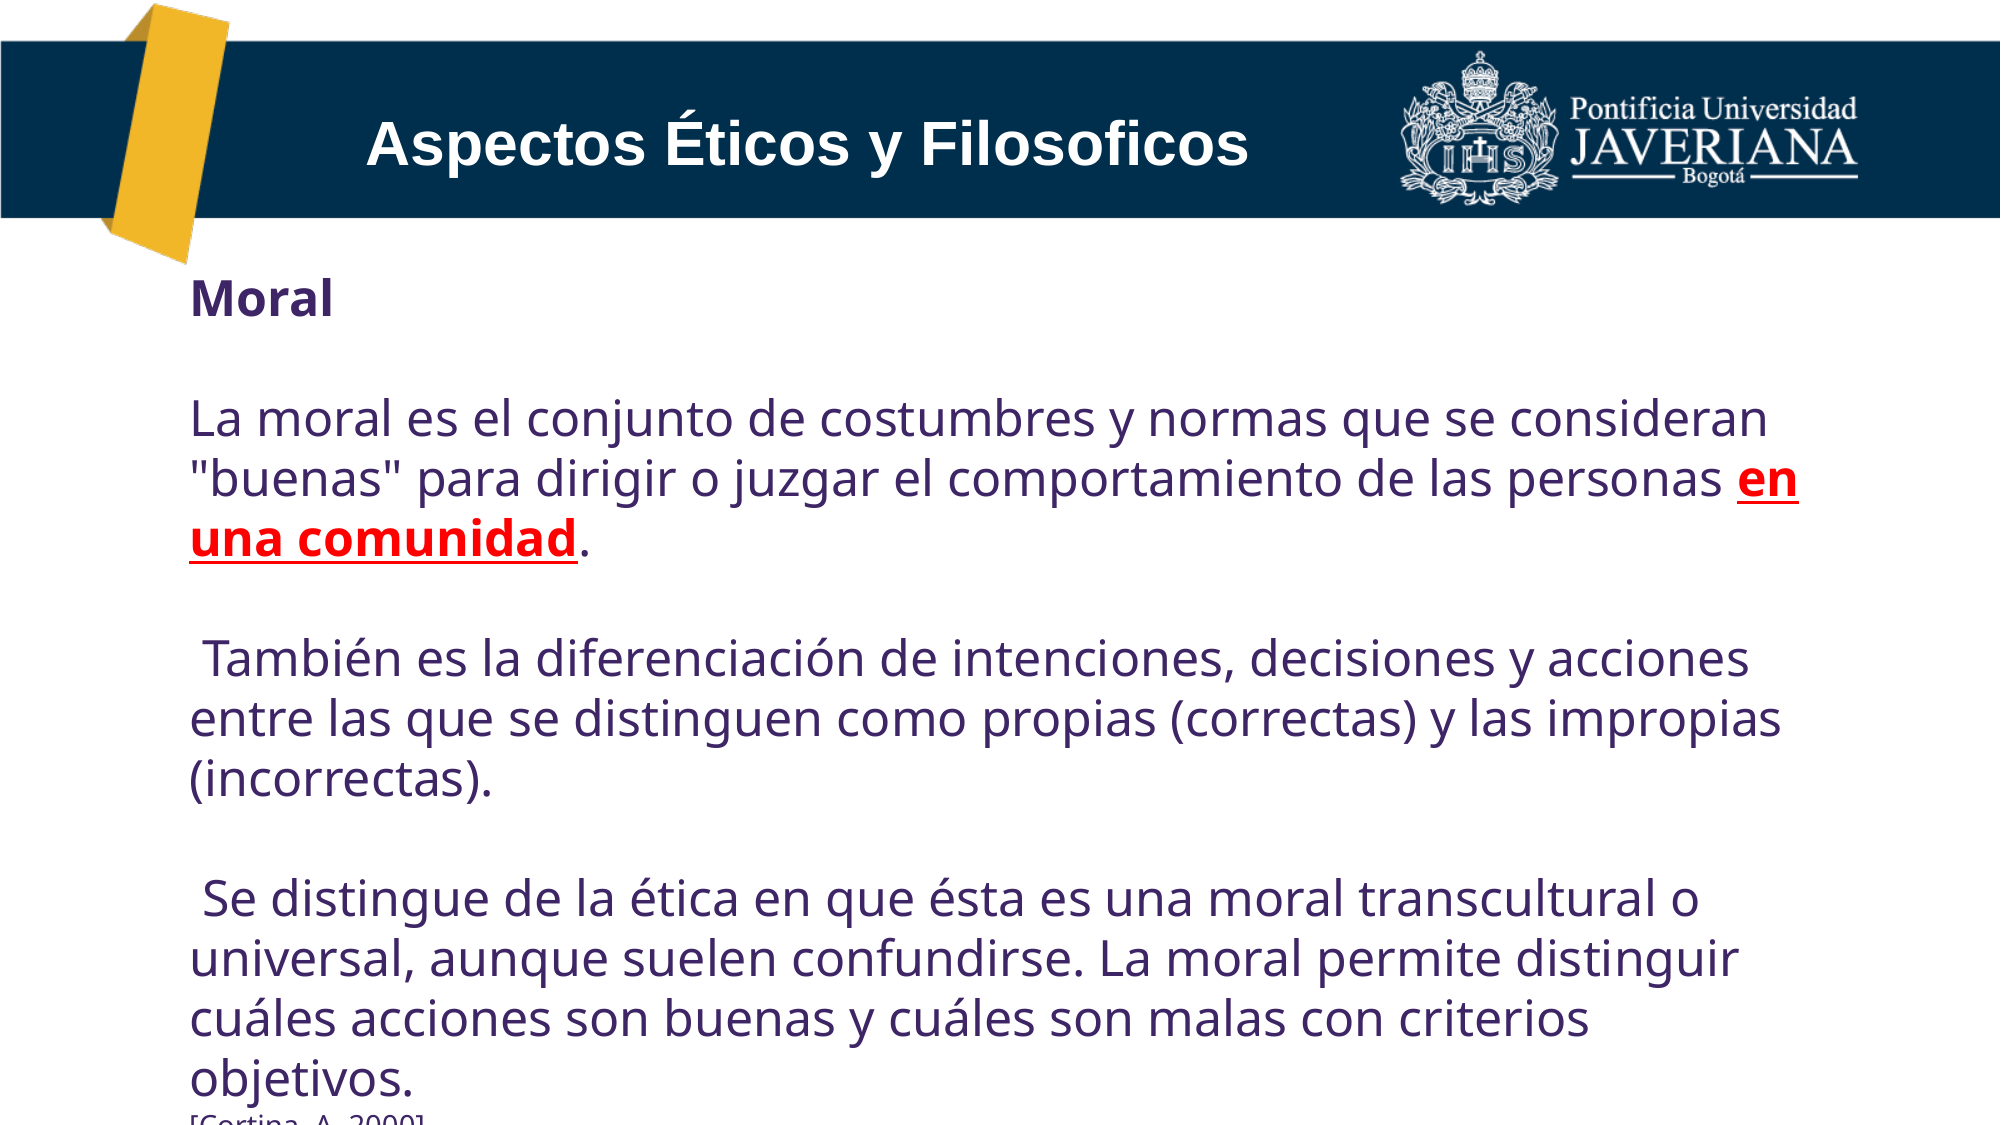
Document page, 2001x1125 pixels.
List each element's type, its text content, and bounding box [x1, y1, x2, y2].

text_box Aspectos Éticos y Filosoficos [220, 95, 1397, 186]
text_box Moral La moral es el conjunto de costumbres y normas que se consideran "buenas" para dirigir o juzgar el comportamiento de las personas en una comunidad. También es la diferenciación de intenciones, decisiones y acciones entre las que se distinguen como propias (correctas) y las impropias (incorrectas). ​ Se distingue de la ética en que ésta es una moral transcultural o universal, aunque suelen confundirse. La moral permite distinguir cuáles acciones son buenas y cuáles son malas con criterios objetivos. [Cortina, A, 2000] [174, 259, 1826, 1125]
picture [0, 0, 2000, 1125]
